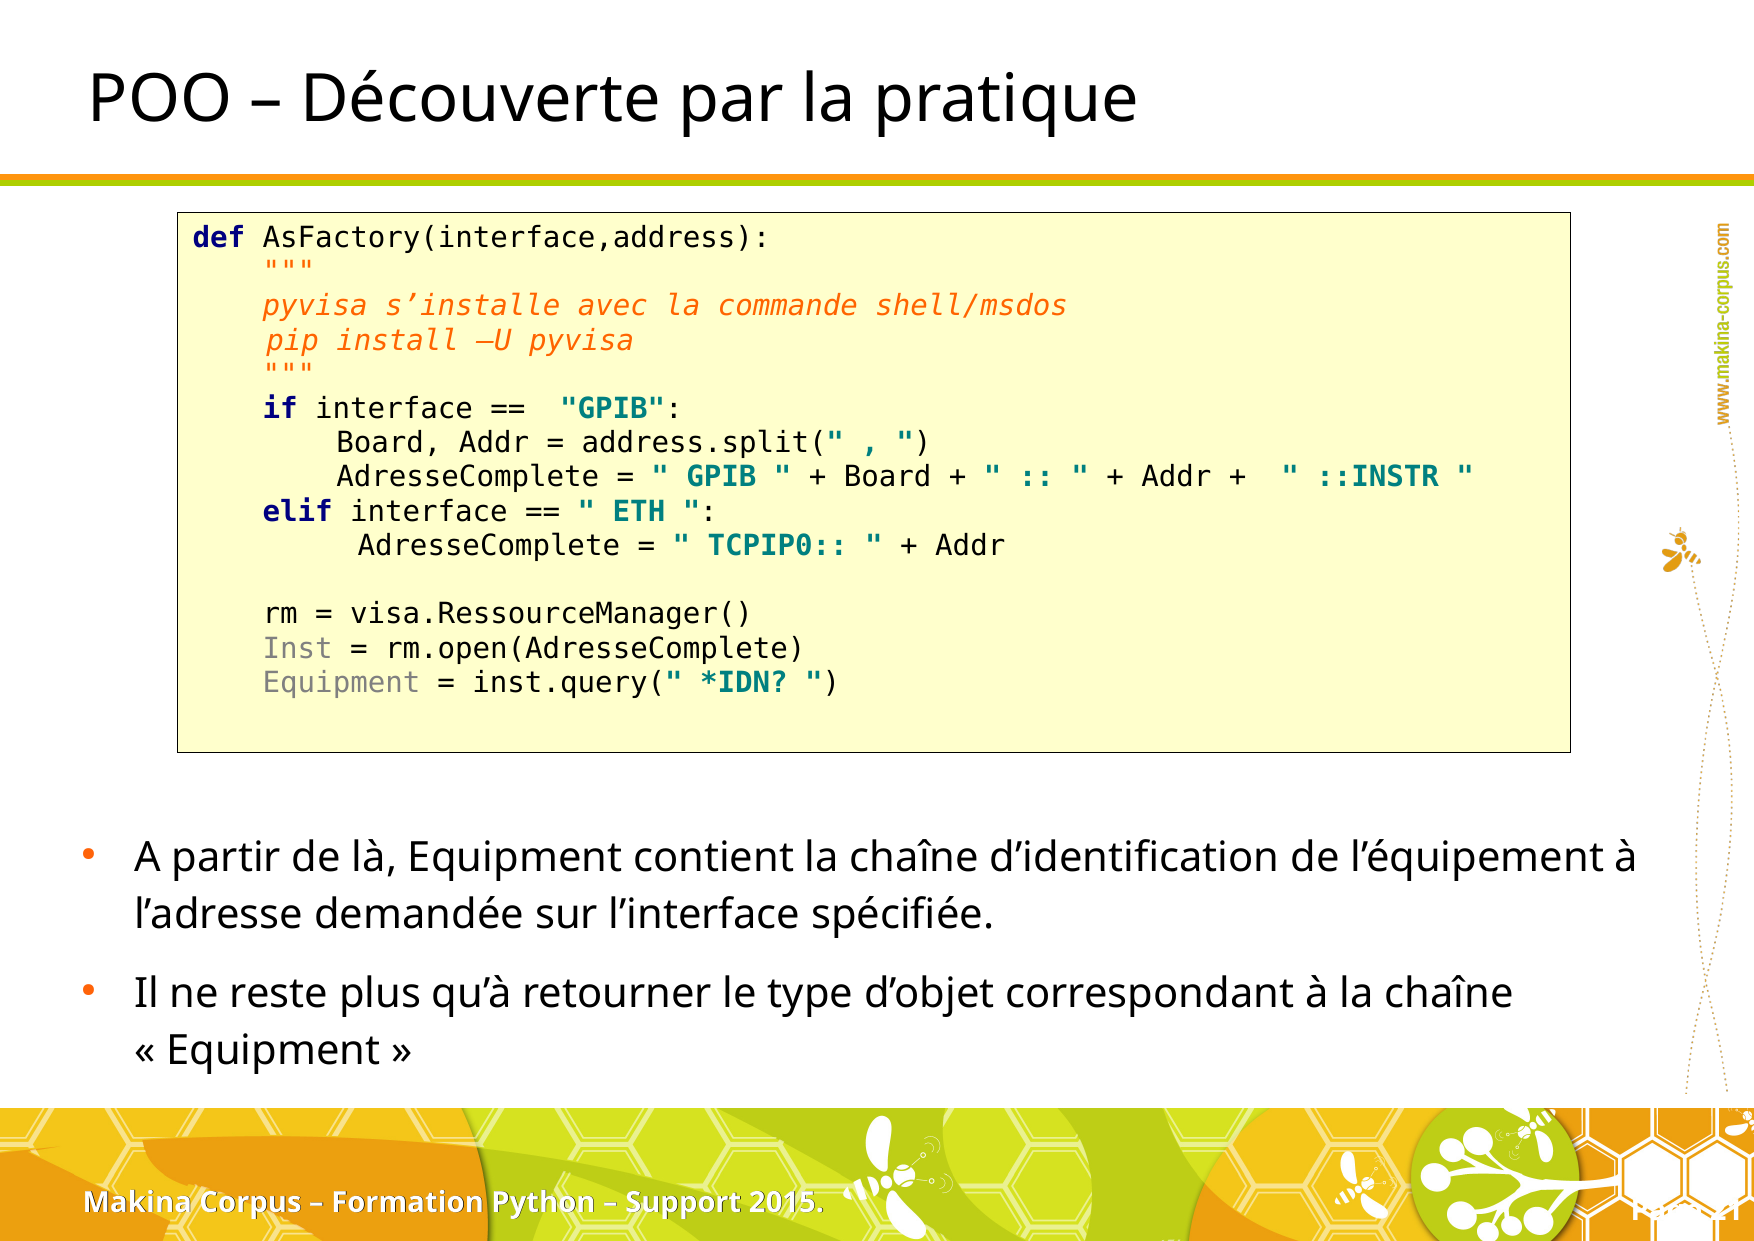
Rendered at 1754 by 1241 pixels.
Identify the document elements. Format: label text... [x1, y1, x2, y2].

text_box def AsFactory(interface,address): """ pyvisa s’installe avec la commande shell/msdos pip install –U pyvisa """ if interface == "GPIB": Board, Addr = address.split(" , ") AdresseComplete = " GPIB " + Board + " :: " + Addr + " ::INSTR " elif interface == " ETH ": AdresseComplete = " TCPIP0:: " + Addr rm = visa.RessourceManager() Inst = rm.open(AdresseComplete) Equipment = inst.query(" *IDN? ") [177, 212, 1571, 753]
title POO – Découverte par la pratique [87, 31, 1667, 160]
picture [1639, 203, 1754, 1093]
list A partir de là, Equipment contient la chaîne d’identification de l’équipement à l’adresse demandée sur l’interface spécifiée. Il ne reste plus qu’à retourner le type d’objet correspondant à la chaîne « Equipment » [63, 826, 1642, 1037]
picture [0, 1108, 1754, 1241]
